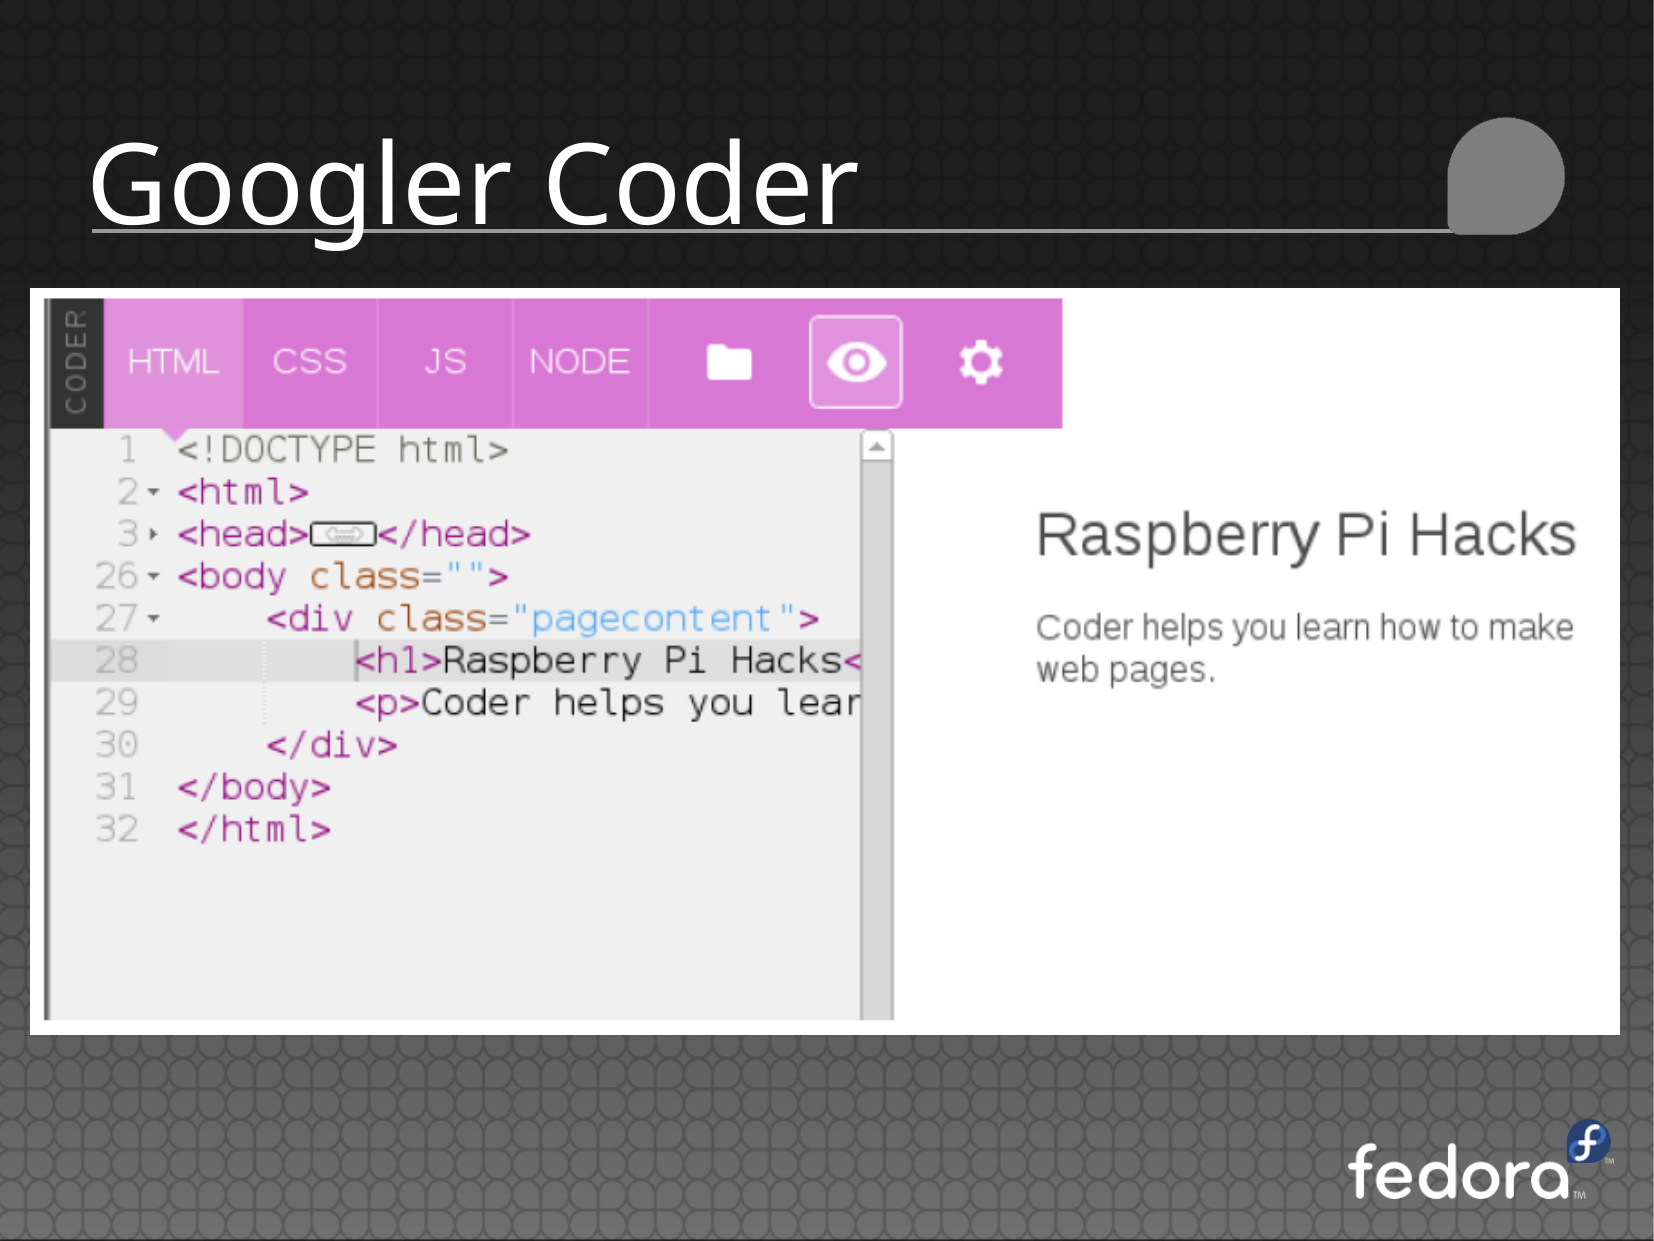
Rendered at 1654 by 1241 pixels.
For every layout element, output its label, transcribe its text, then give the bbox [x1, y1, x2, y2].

picture [0, 0, 1654, 1241]
title Googler Coder [86, 112, 1576, 249]
